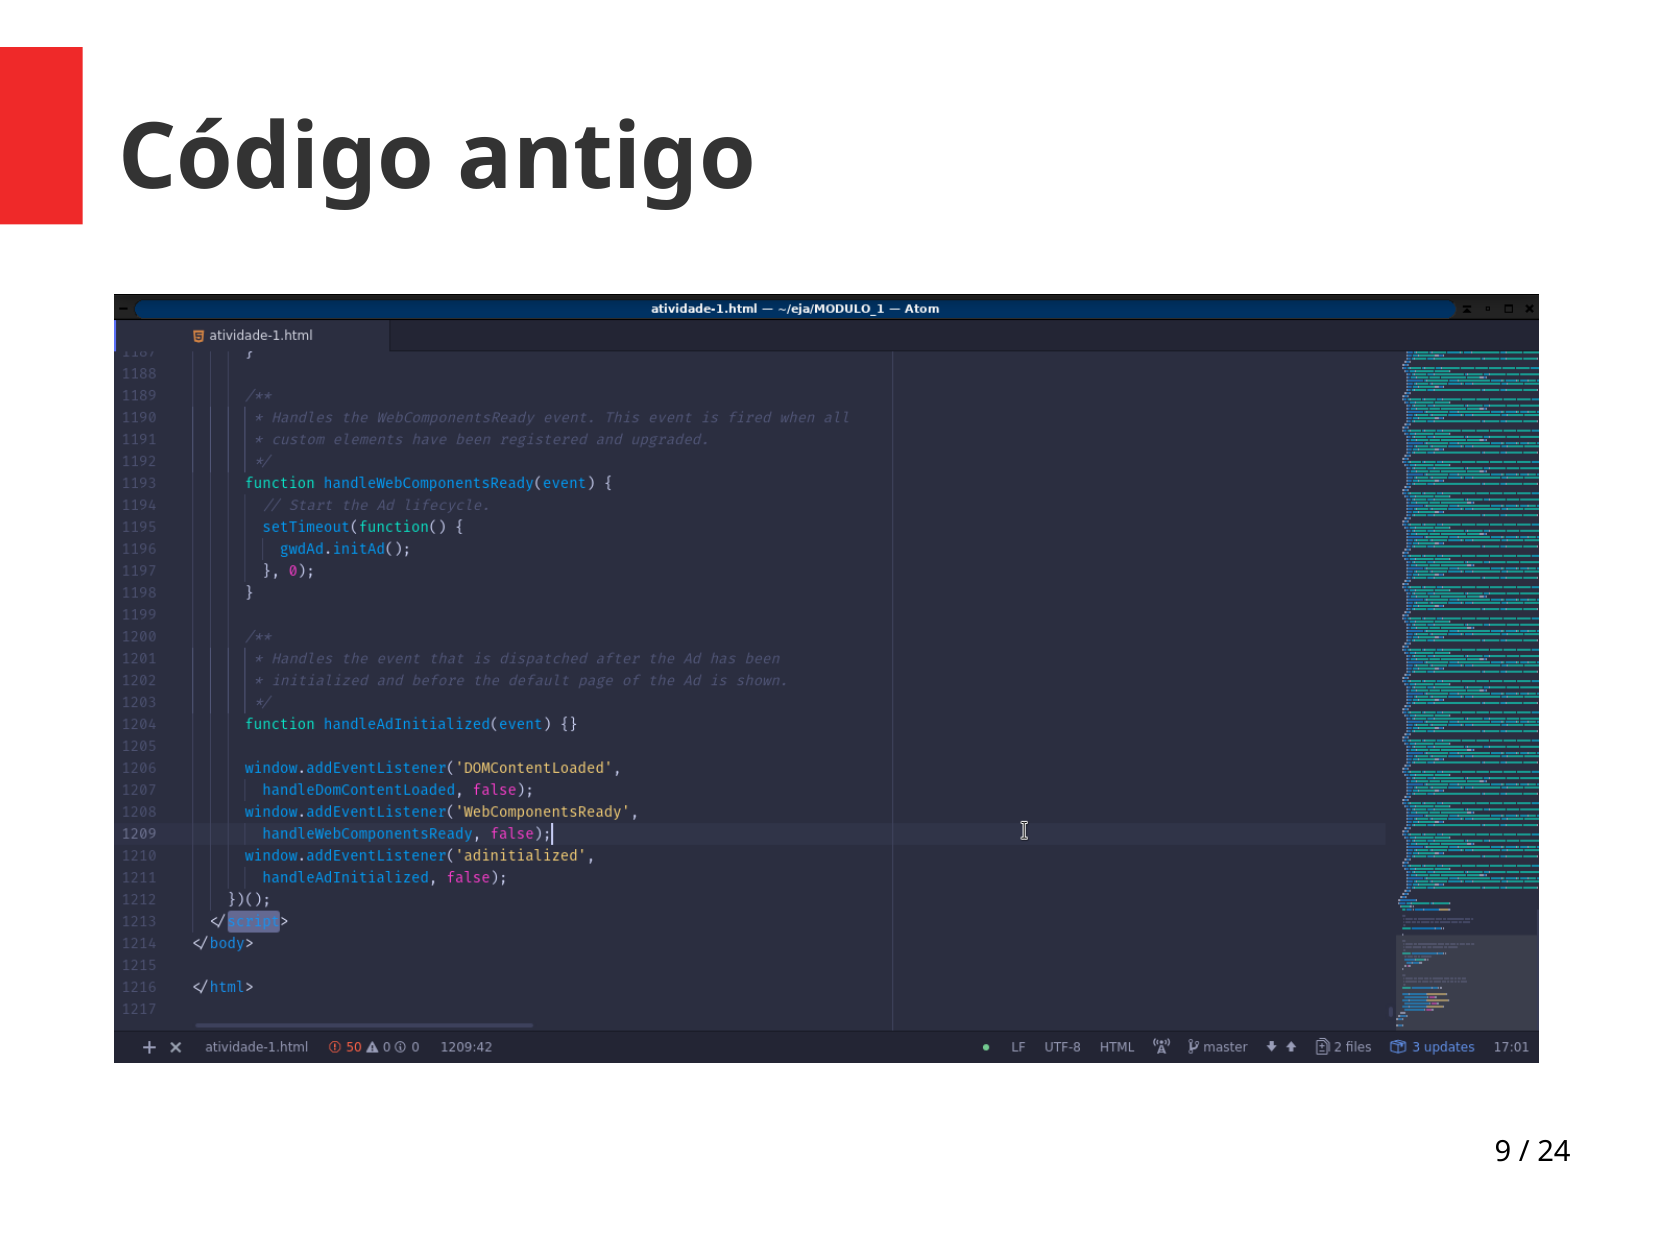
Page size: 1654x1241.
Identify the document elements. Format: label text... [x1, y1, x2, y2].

title Código antigo [118, 49, 1571, 257]
picture [114, 294, 1539, 1063]
